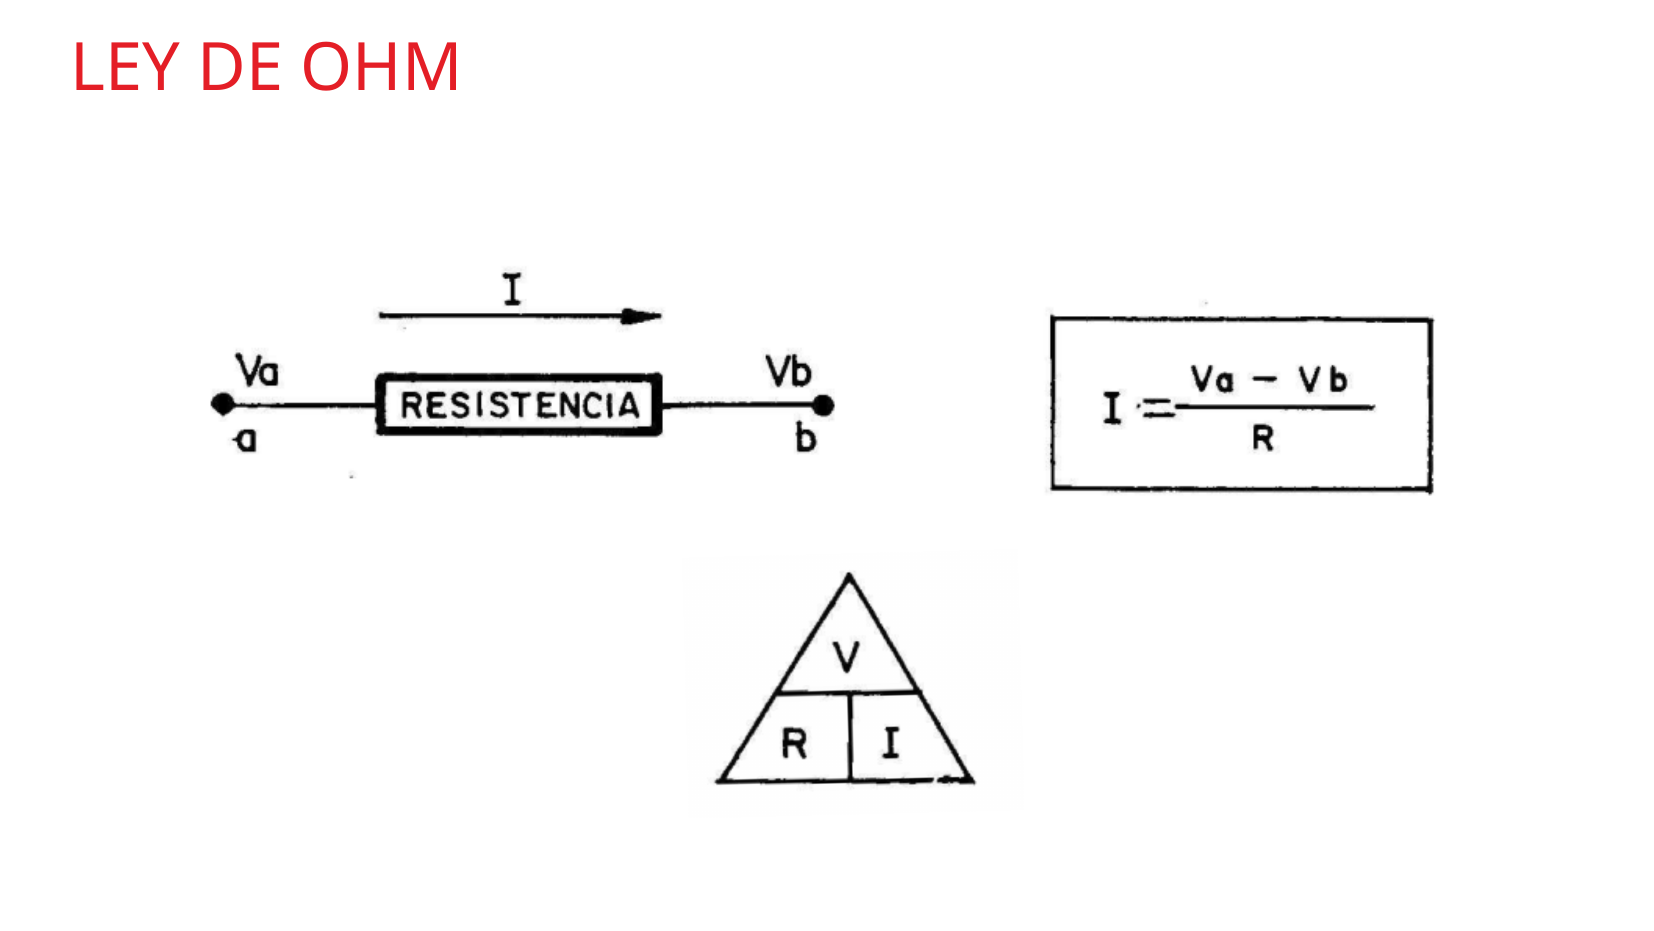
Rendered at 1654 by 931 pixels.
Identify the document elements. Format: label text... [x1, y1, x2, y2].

picture [682, 549, 1024, 818]
picture [186, 257, 1468, 521]
title LEY DE OHM [70, 11, 1347, 118]
